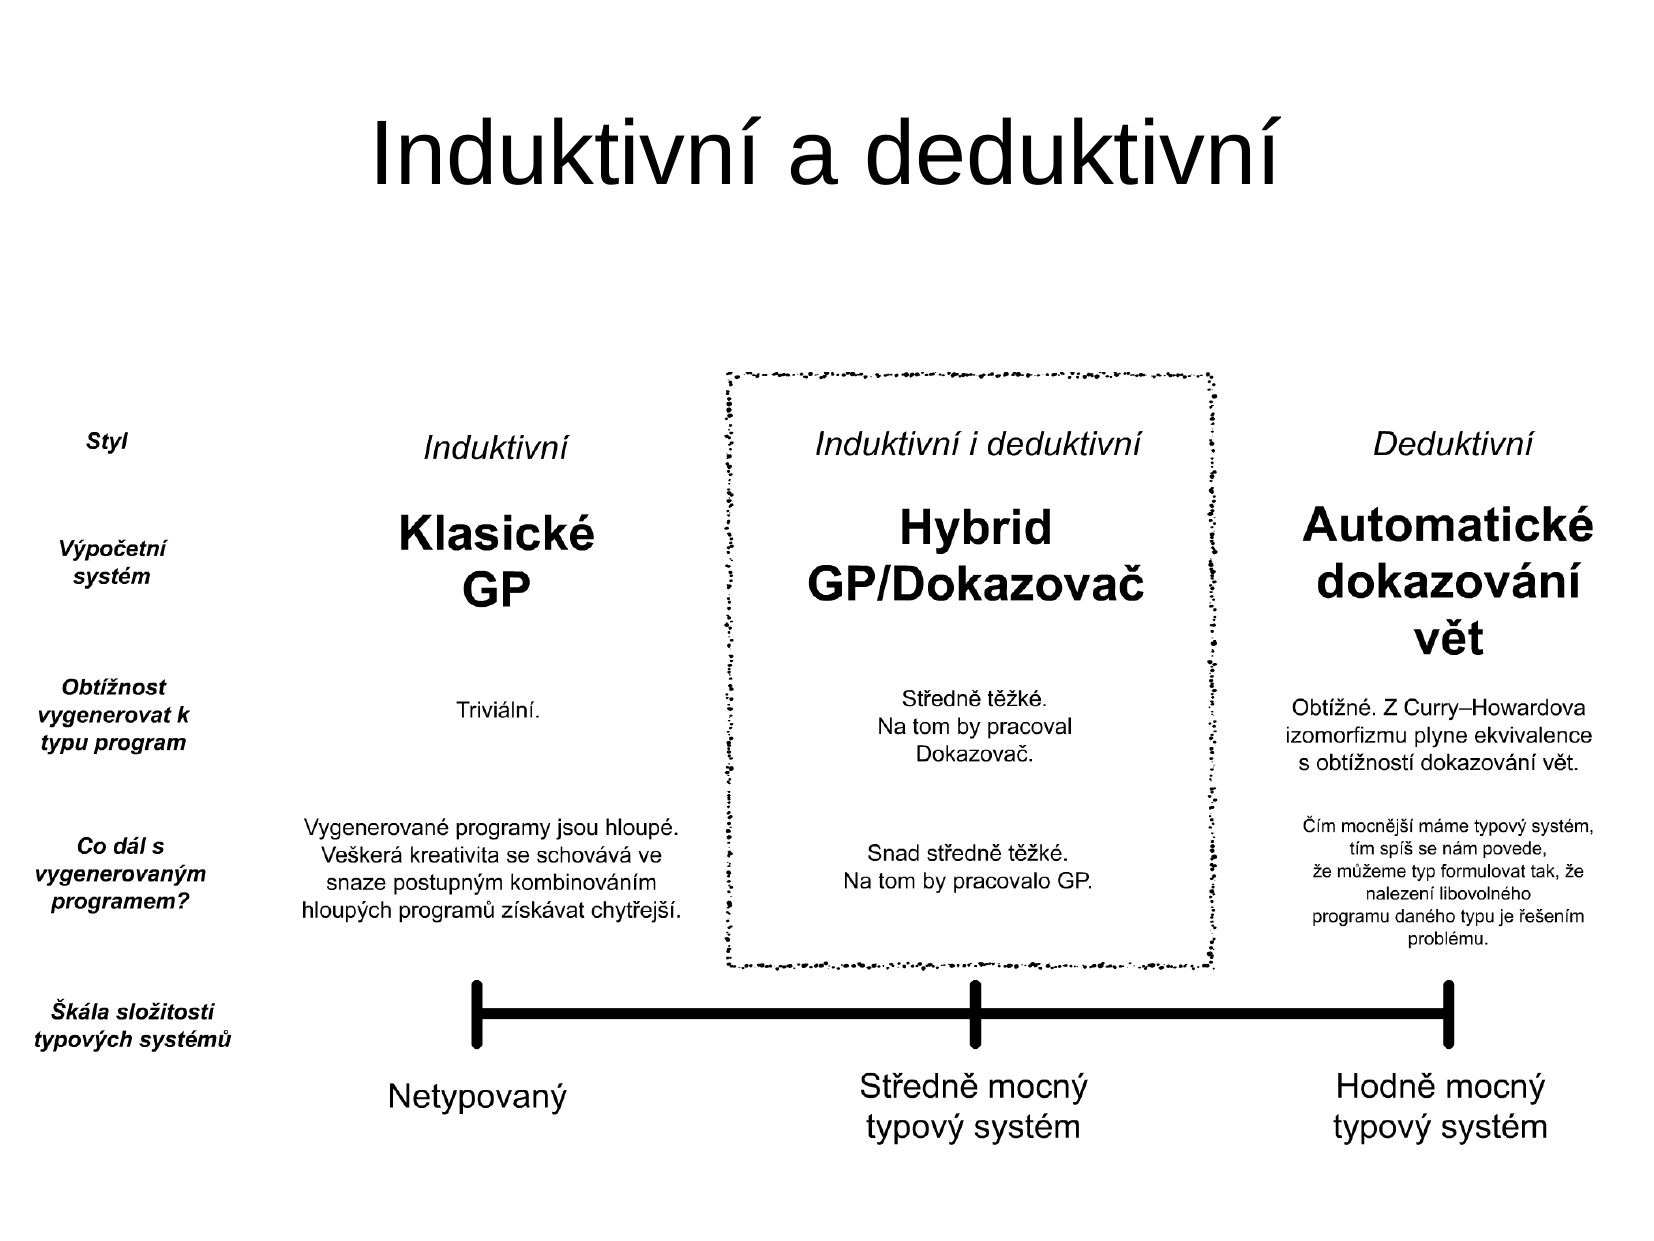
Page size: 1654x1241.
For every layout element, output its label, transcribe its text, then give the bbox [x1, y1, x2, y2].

picture [25, 372, 1654, 1147]
title Induktivní a deduktivní [82, 49, 1571, 257]
